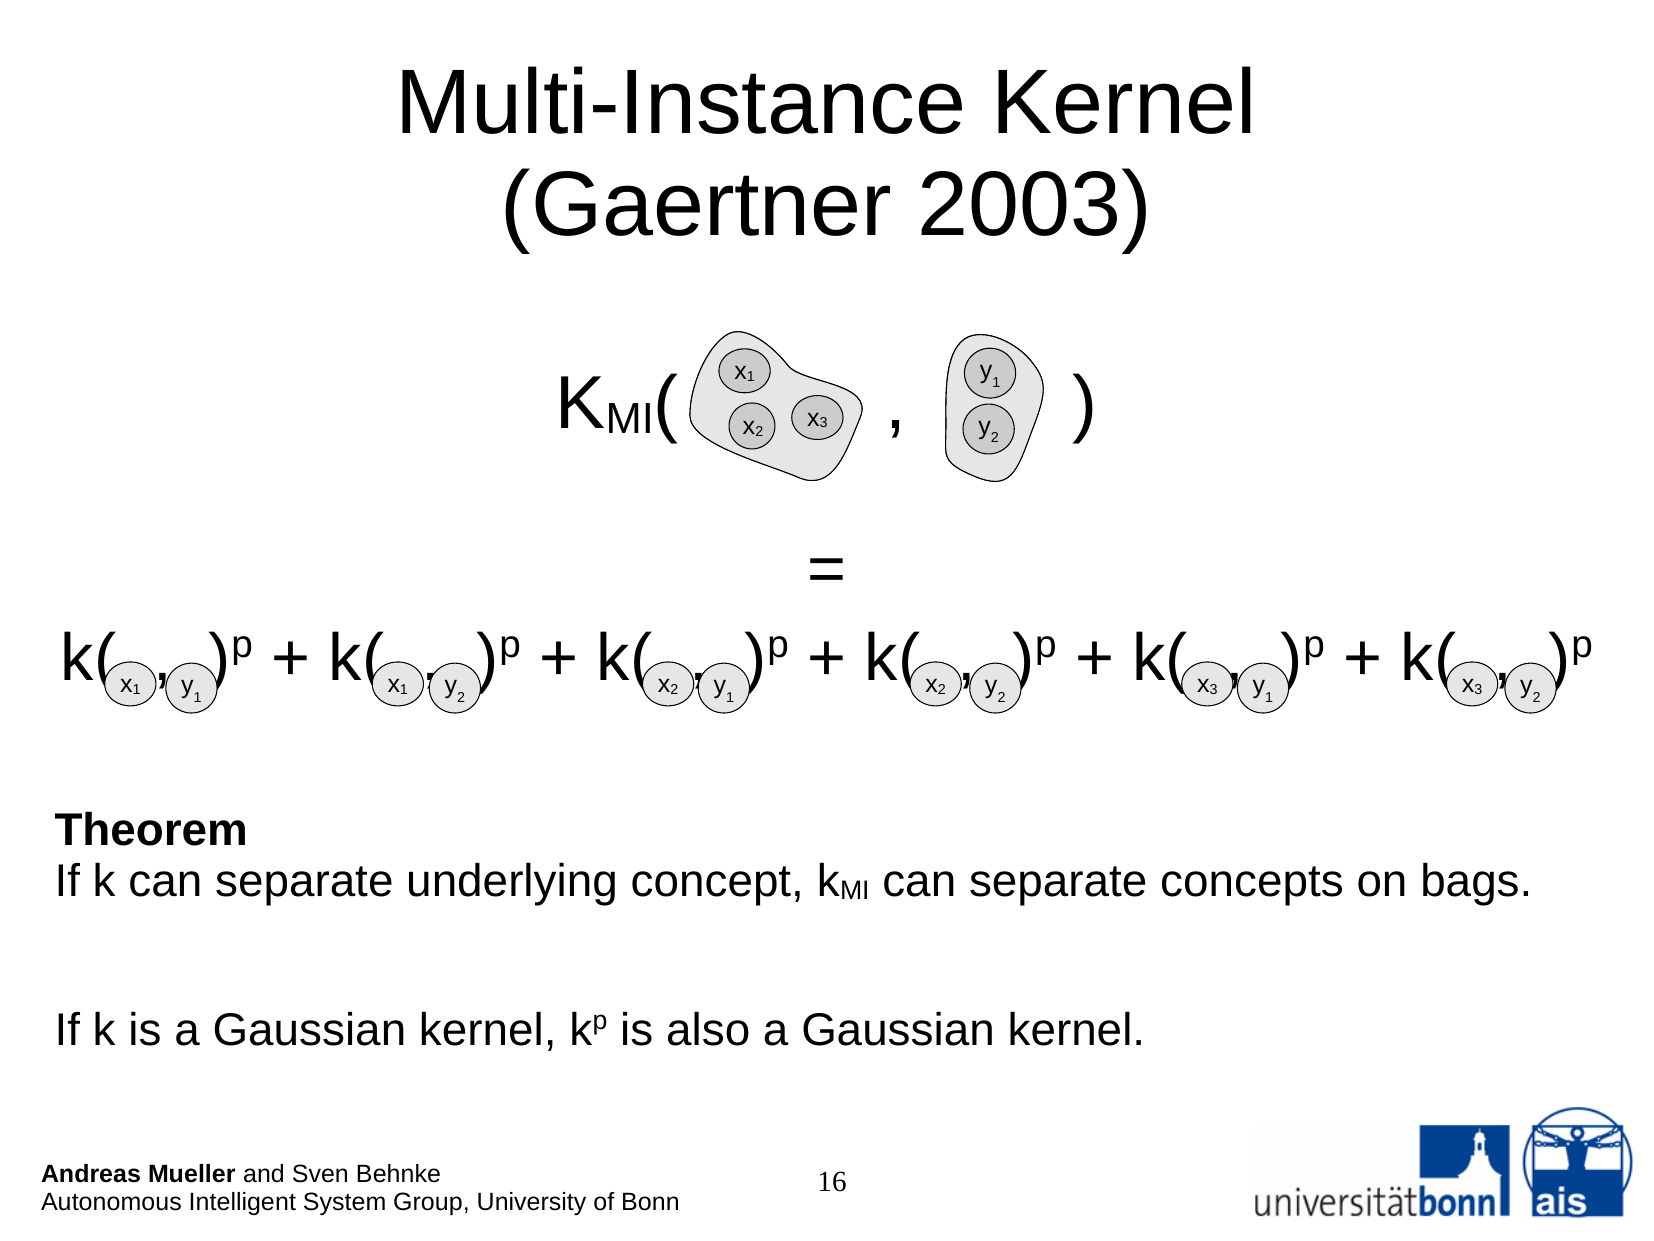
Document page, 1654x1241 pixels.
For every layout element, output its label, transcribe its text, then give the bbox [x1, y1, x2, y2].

text_box Theorem If k can separate underlying concept, kMI can separate concepts on bags. If k is a Gaussian kernel, kp is also a Gaussian kernel. [39, 796, 1614, 1080]
text_box x2 [910, 661, 962, 706]
text_box y1 [964, 348, 1016, 399]
text_box y2 [963, 404, 1015, 454]
text_box x1 [372, 661, 424, 706]
text_box x3 [1181, 661, 1233, 706]
text_box x1 [104, 661, 156, 706]
text_box x2 [642, 661, 694, 706]
text_box x1 [718, 348, 771, 393]
picture [1255, 1106, 1635, 1220]
text_box y1 [165, 663, 218, 714]
text_box x3 [791, 395, 844, 440]
text_box y2 [1504, 663, 1557, 714]
text_box x2 [724, 404, 782, 456]
text_box KMI( , ) k( , )p + k( , )p + k( , )p + k( , )p + k( , )p + k( , )p [46, 353, 1608, 729]
text_box y2 [969, 663, 1022, 714]
text_box y1 [698, 663, 750, 714]
text_box [84, 290, 1573, 482]
text_box x3 [1446, 661, 1498, 706]
text_box = [793, 524, 862, 614]
text_box y1 [1237, 663, 1289, 714]
text_box y2 [429, 663, 481, 714]
text_box Multi-Instance Kernel (Gaertner 2003) [82, 42, 1571, 263]
